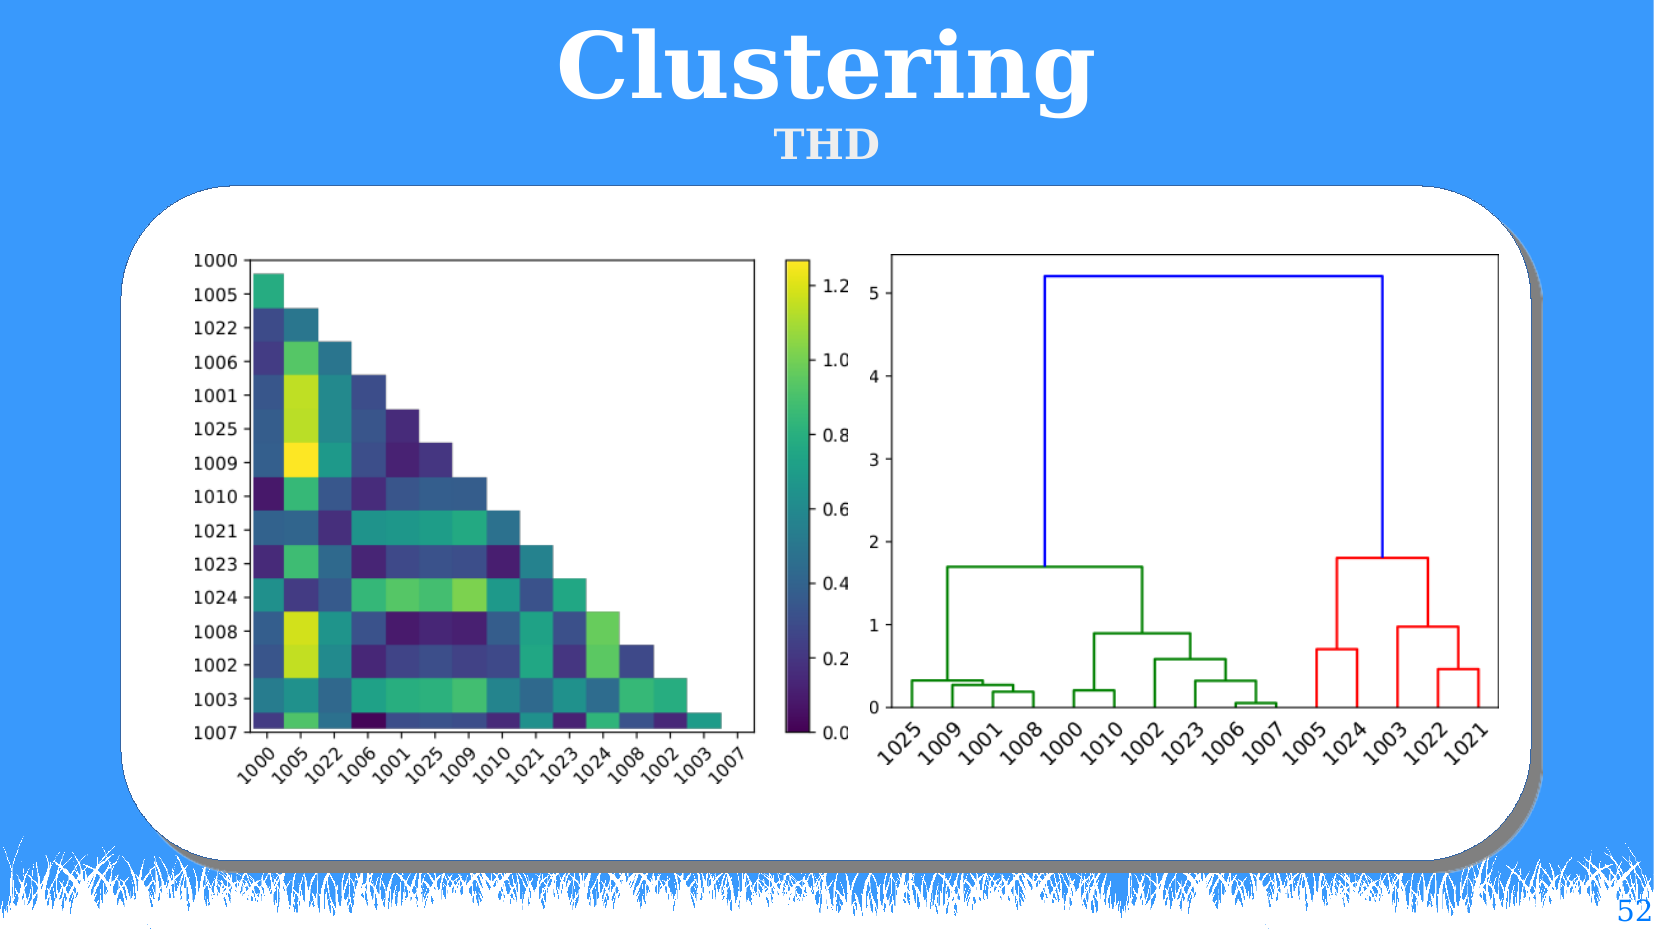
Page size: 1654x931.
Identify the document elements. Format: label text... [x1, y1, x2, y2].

text_box [120, 185, 1532, 861]
picture [0, 0, 1654, 931]
title Clustering THD [82, 12, 1571, 170]
